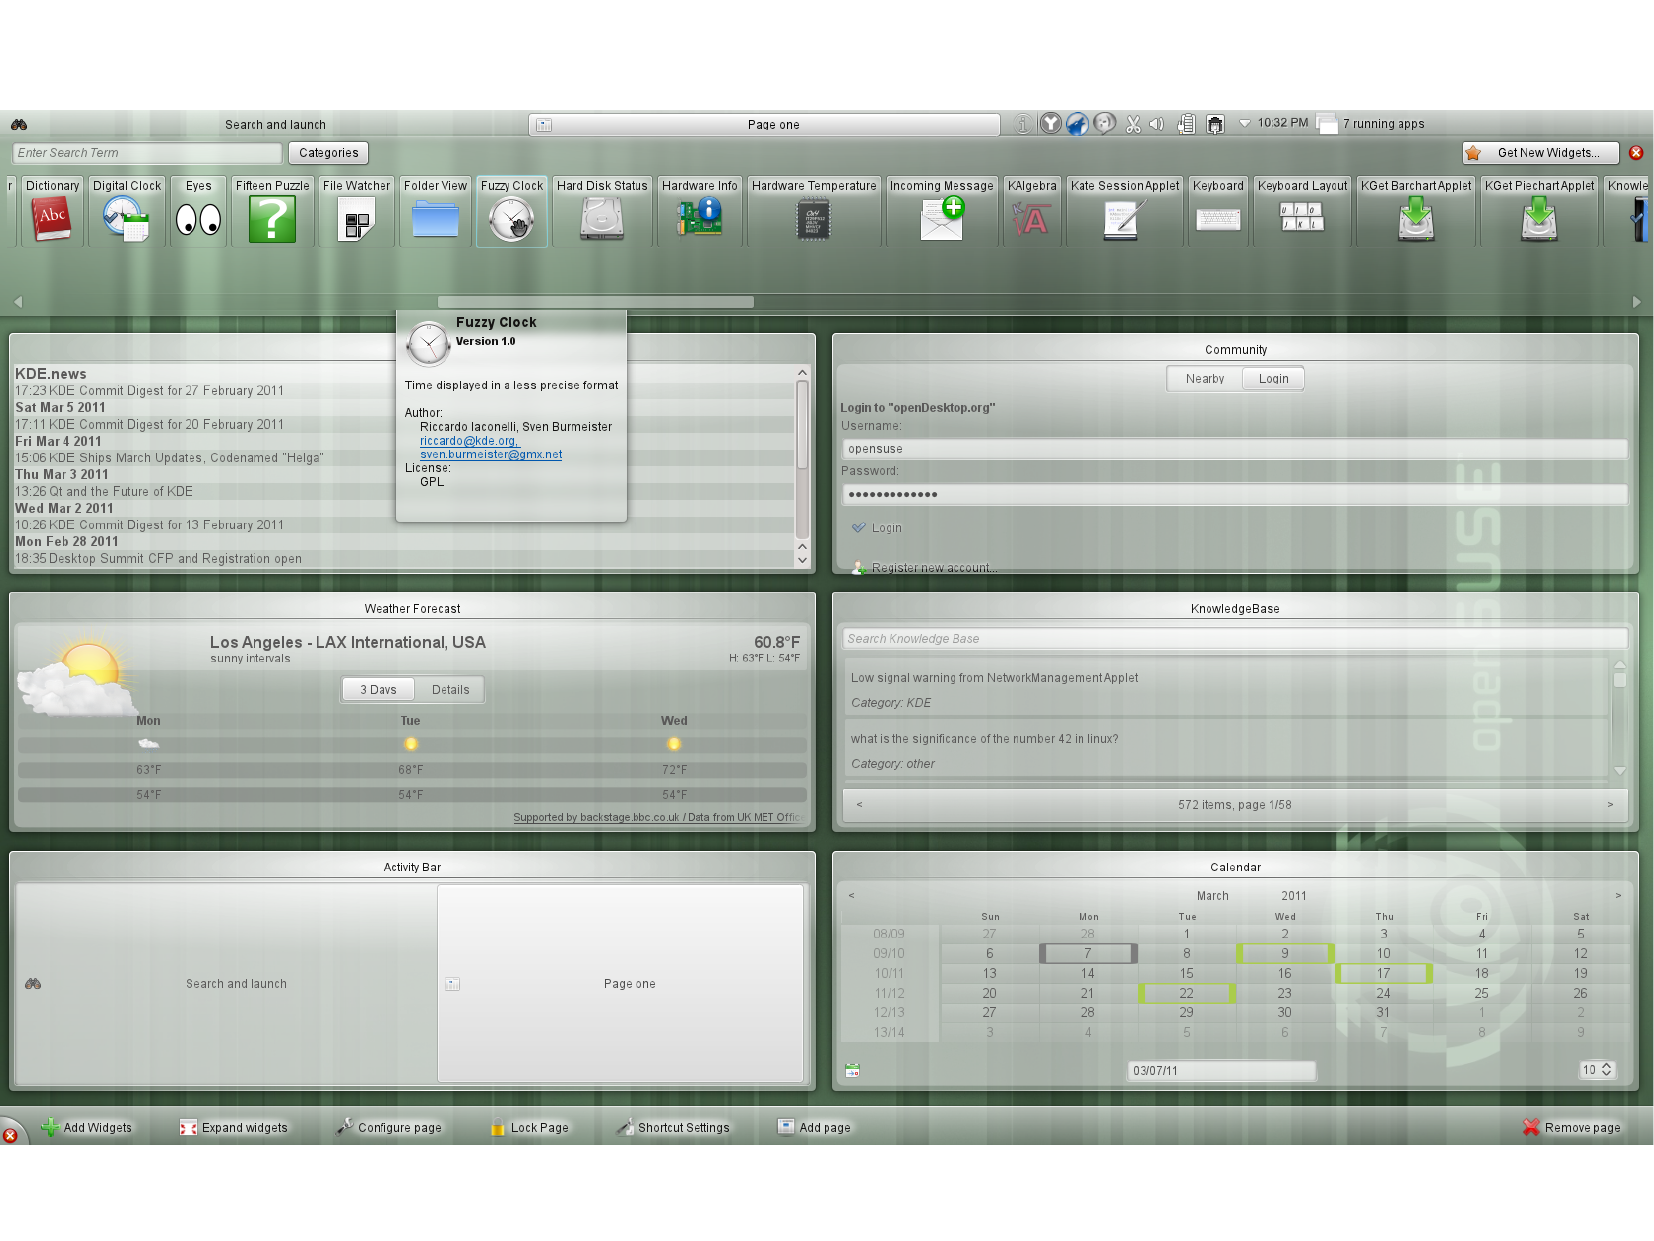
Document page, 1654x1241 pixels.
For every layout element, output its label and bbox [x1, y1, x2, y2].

picture [0, 110, 1654, 1145]
